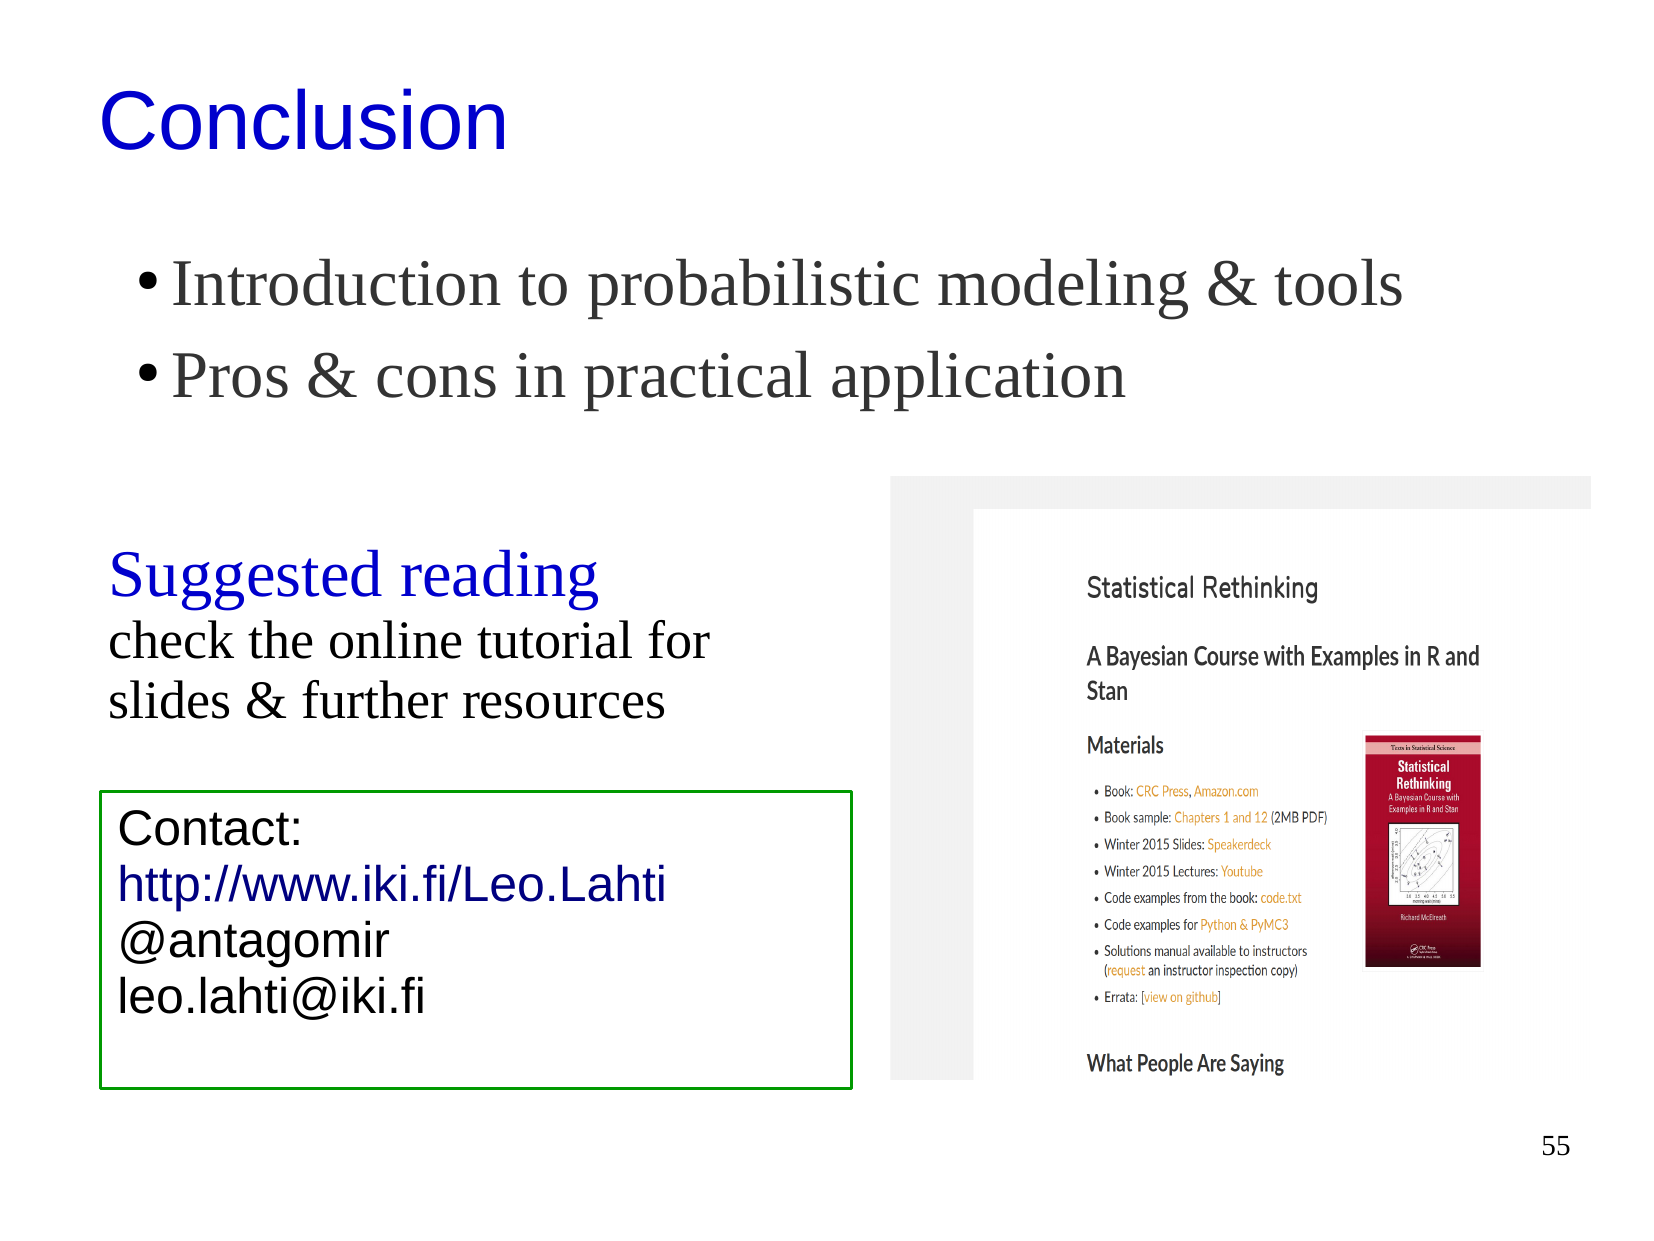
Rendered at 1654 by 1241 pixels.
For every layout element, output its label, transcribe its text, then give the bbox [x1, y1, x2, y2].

text_box [106, 207, 1606, 1173]
title Conclusion [98, 74, 1428, 168]
title Suggested reading check the online tutorial for slides & further resources [108, 502, 747, 766]
picture [890, 476, 1591, 1080]
text_box Contact: http://www.iki.fi/Leo.Lahti @antagomir leo.lahti@iki.fi [100, 791, 852, 1089]
text_box Introduction to probabilistic modeling & tools Pros & cons in practical application [121, 238, 1547, 432]
